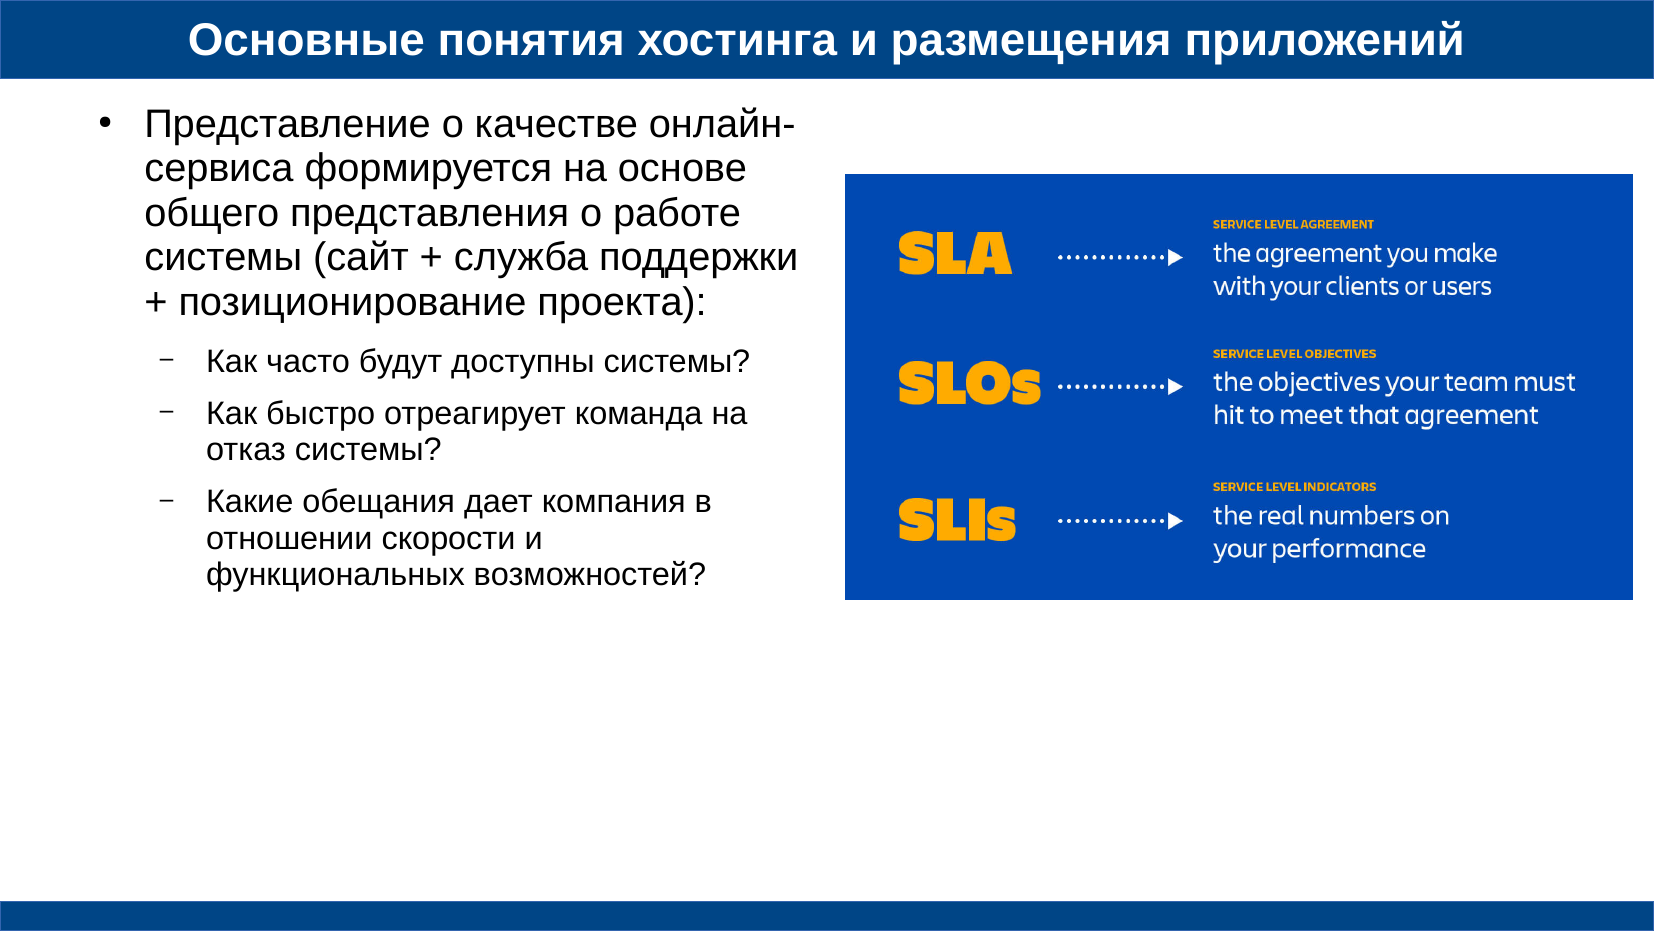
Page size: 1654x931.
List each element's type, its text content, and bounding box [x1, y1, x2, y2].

title Основные понятия хостинга и размещения приложений [0, 0, 1654, 79]
list Представление о качестве онлайн-сервиса формируется на основе общего представления о работе системы (сайт + служба поддержки + позиционирование проекта): Как часто будут доступны системы? Как быстро отреагирует команда на отказ системы? Какие обещания дает компания в отношении скорости и функциональных возможностей? [82, 101, 809, 641]
picture [845, 174, 1633, 601]
